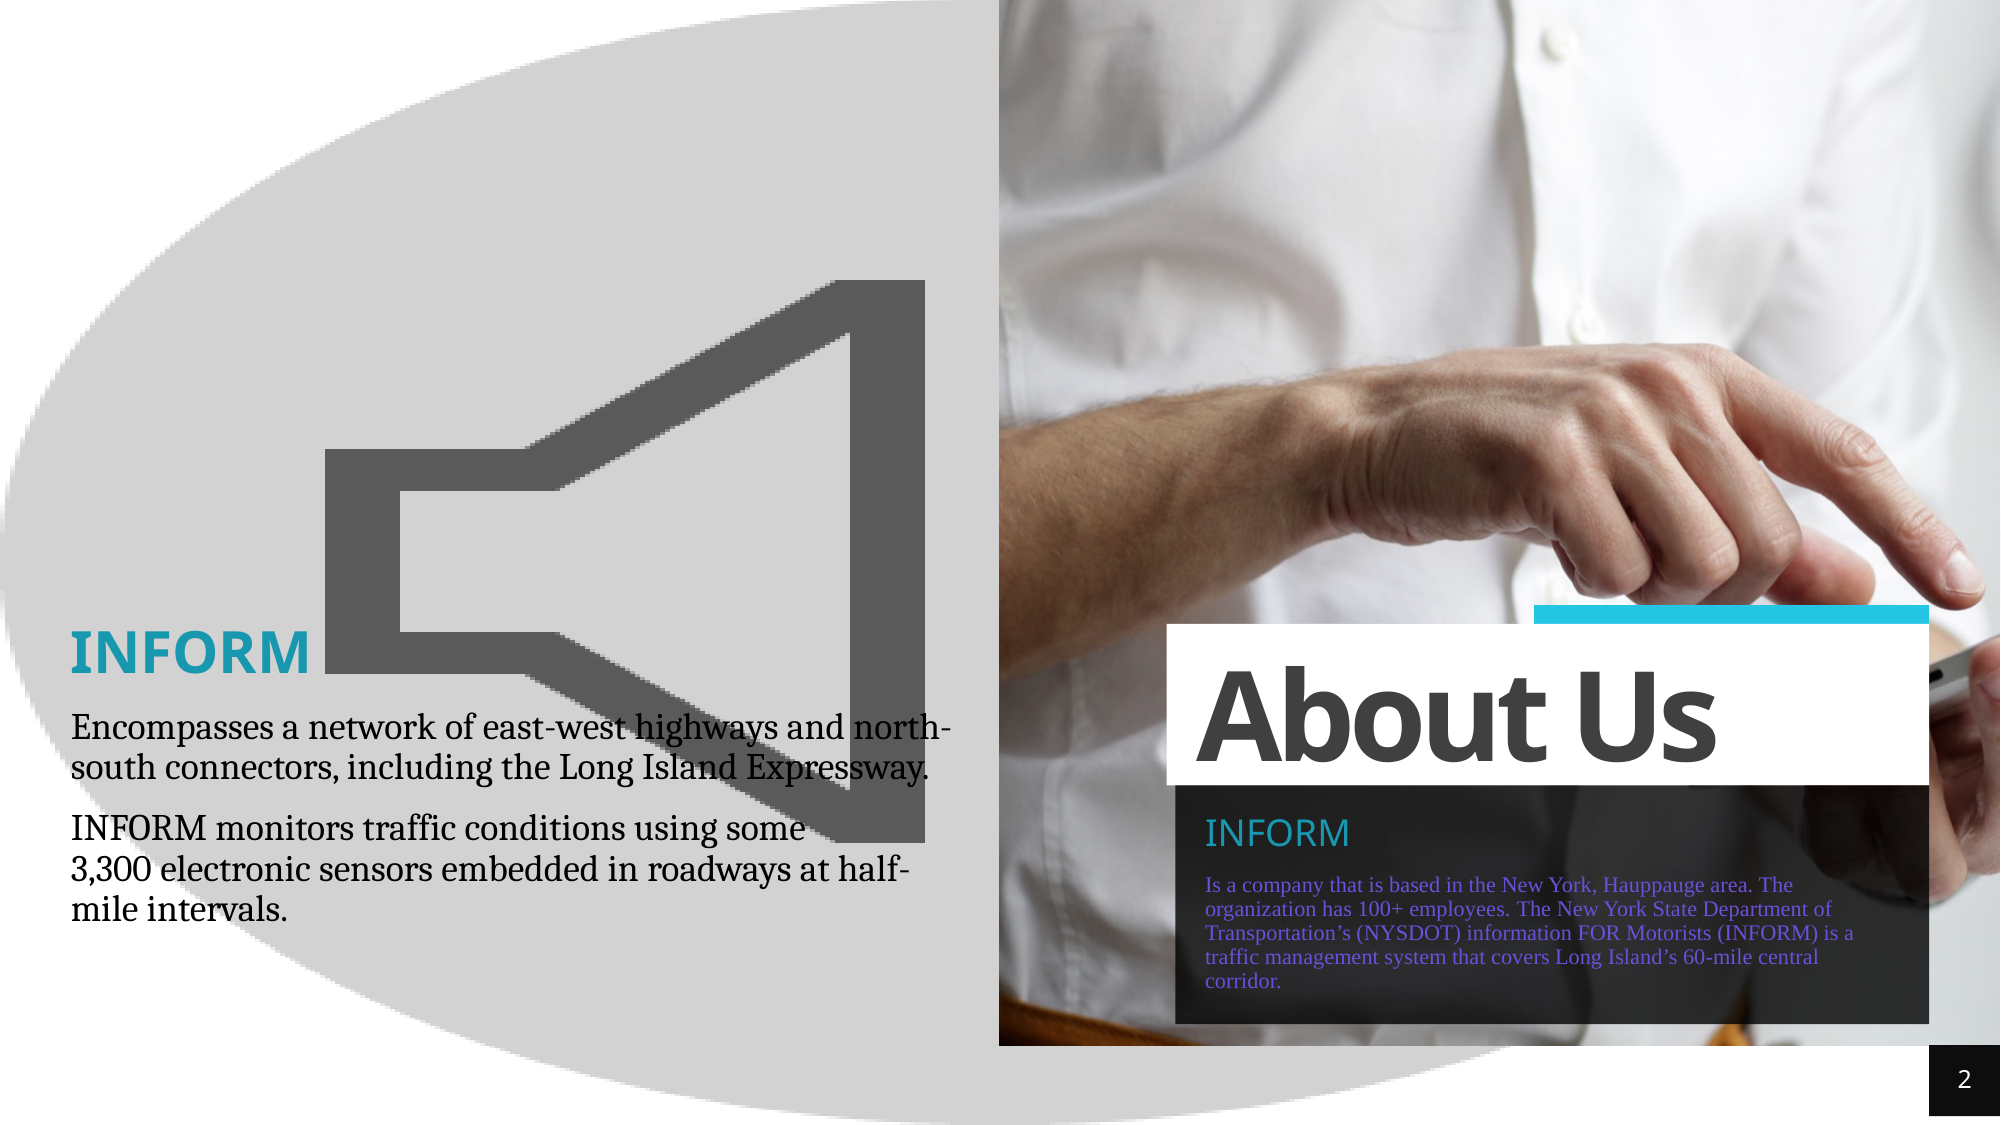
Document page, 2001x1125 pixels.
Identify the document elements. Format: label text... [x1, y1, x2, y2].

picture [999, 0, 2000, 1046]
list INFORM Encompasses a network of east-west highways and north-south connectors, including the Long Island Expressway. INFORM monitors traffic conditions using some 3,300 electronic sensors embedded in roadways at half-mile intervals. [70, 437, 969, 930]
text_box [1534, 605, 1929, 623]
slide_number 2 [1929, 1045, 2000, 1117]
title About Us [1166, 623, 1930, 786]
list INFORM Is a company that is based in the New York, Hauppauge area. The organization has 100+ employees. The New York State Department of Transportation’s (NYSDOT) information FOR Motorists (INFORM) is a traffic management system that covers Long Island’s 60-mile central corridor. [1175, 785, 1930, 1025]
